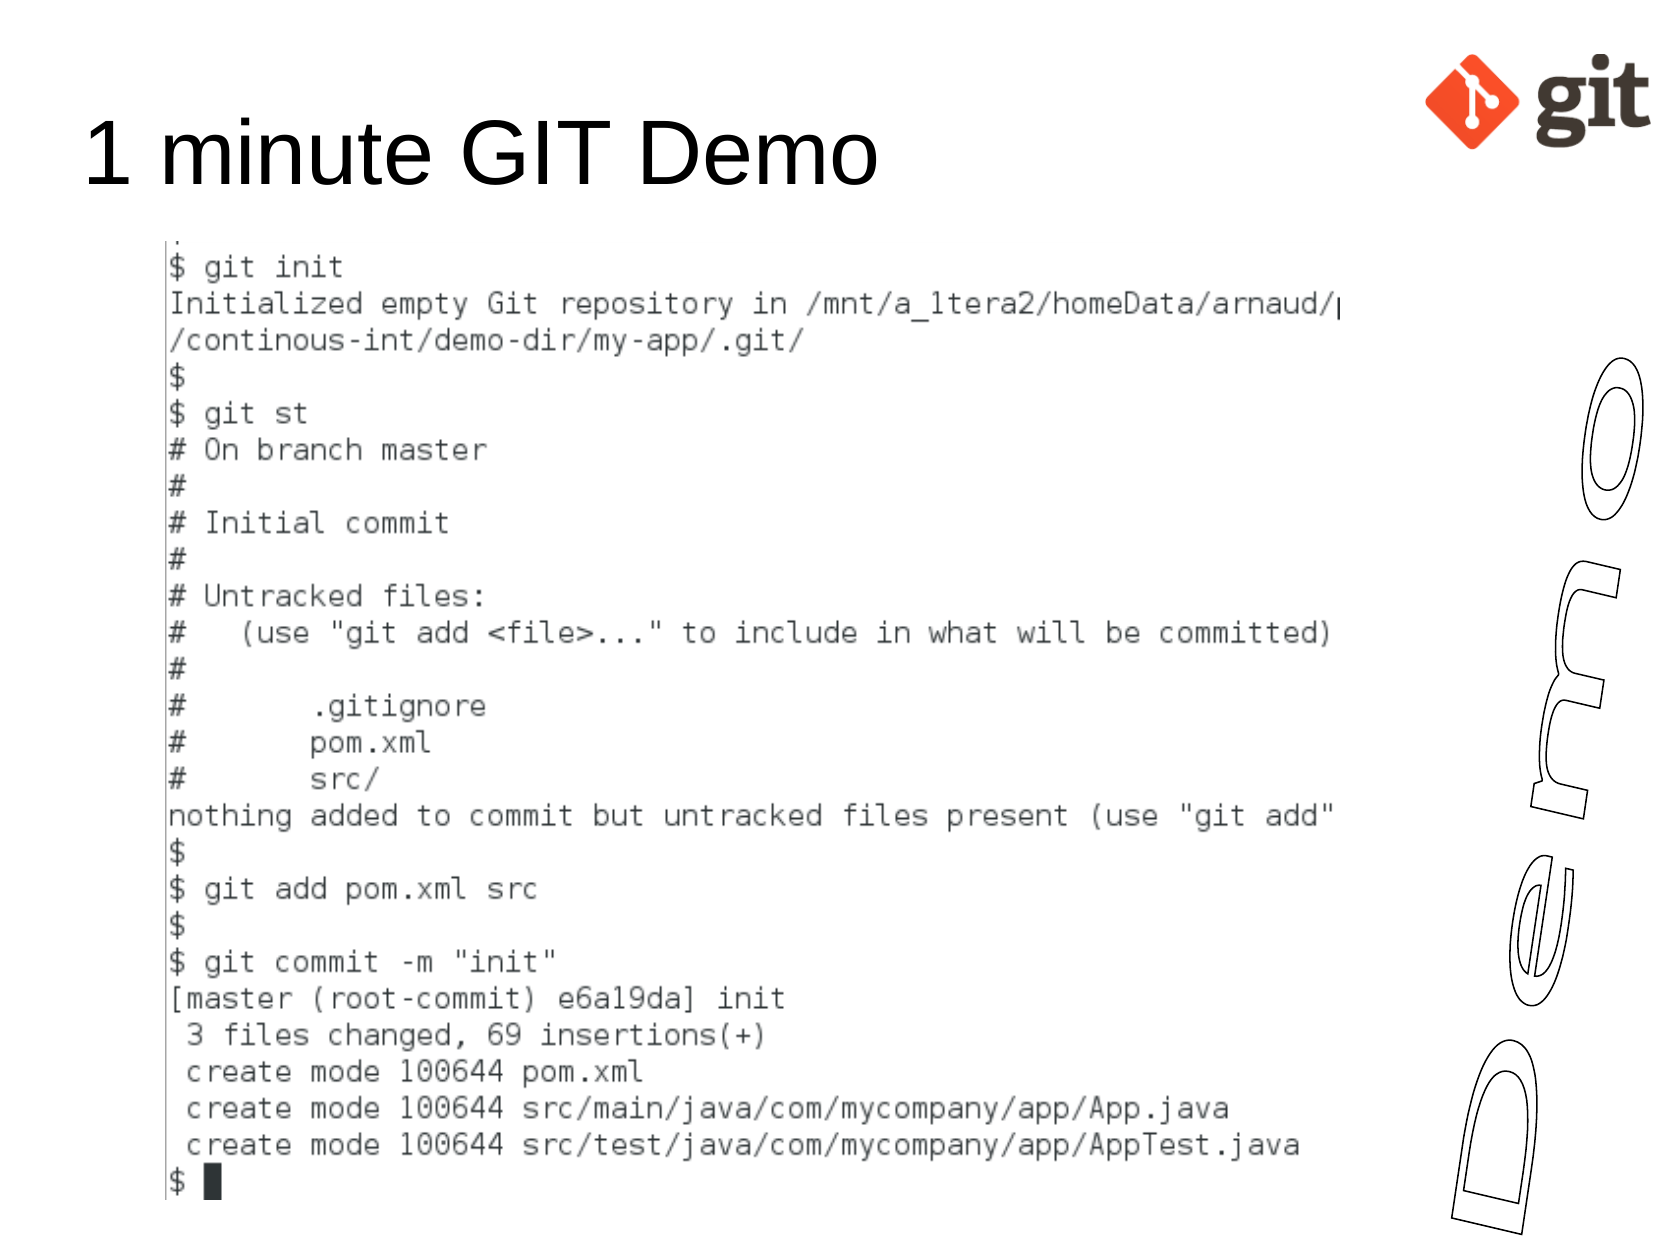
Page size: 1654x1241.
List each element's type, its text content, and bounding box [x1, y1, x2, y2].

picture [165, 241, 1340, 1201]
text_box Demo [1530, 561, 1621, 819]
title 1 minute GIT Demo [82, 49, 1571, 257]
text_box Demo [1582, 358, 1643, 520]
picture [1425, 54, 1651, 151]
text_box Demo [1509, 855, 1574, 1006]
text_box Demo [1451, 1040, 1537, 1235]
